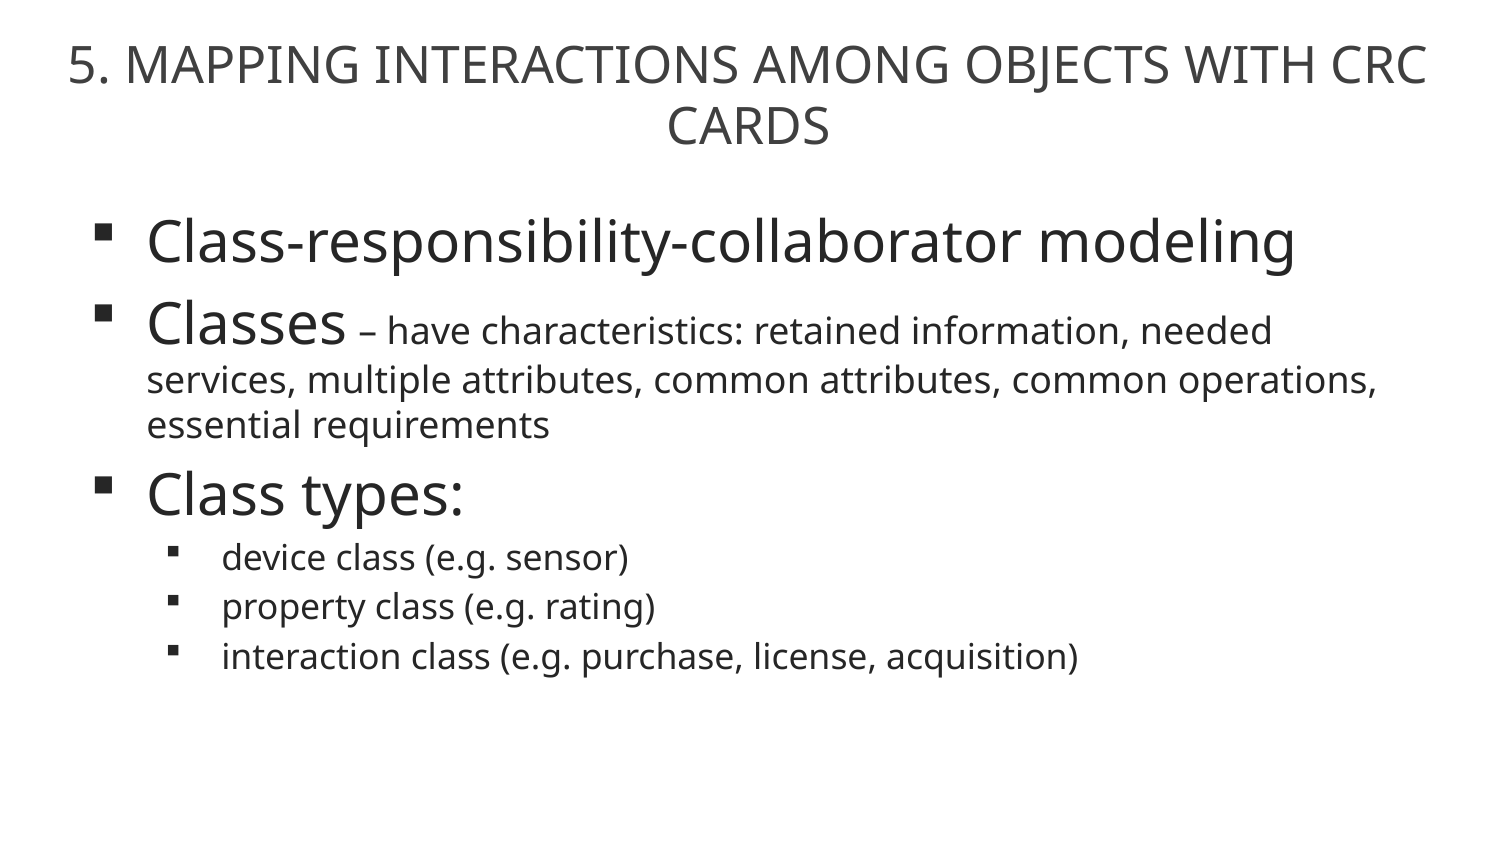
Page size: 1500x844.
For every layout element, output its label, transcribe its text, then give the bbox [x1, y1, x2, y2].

list Class-responsibility-collaborator modeling Classes – have characteristics: retained information, needed services, multiple attributes, common attributes, common operations, essential requirements Class types: device class (e.g. sensor) property class (e.g. rating) interaction class (e.g. purchase, license, acquisition) [75, 196, 1425, 754]
title 5. Mapping interactions among objects with crc cards [30, 23, 1467, 164]
